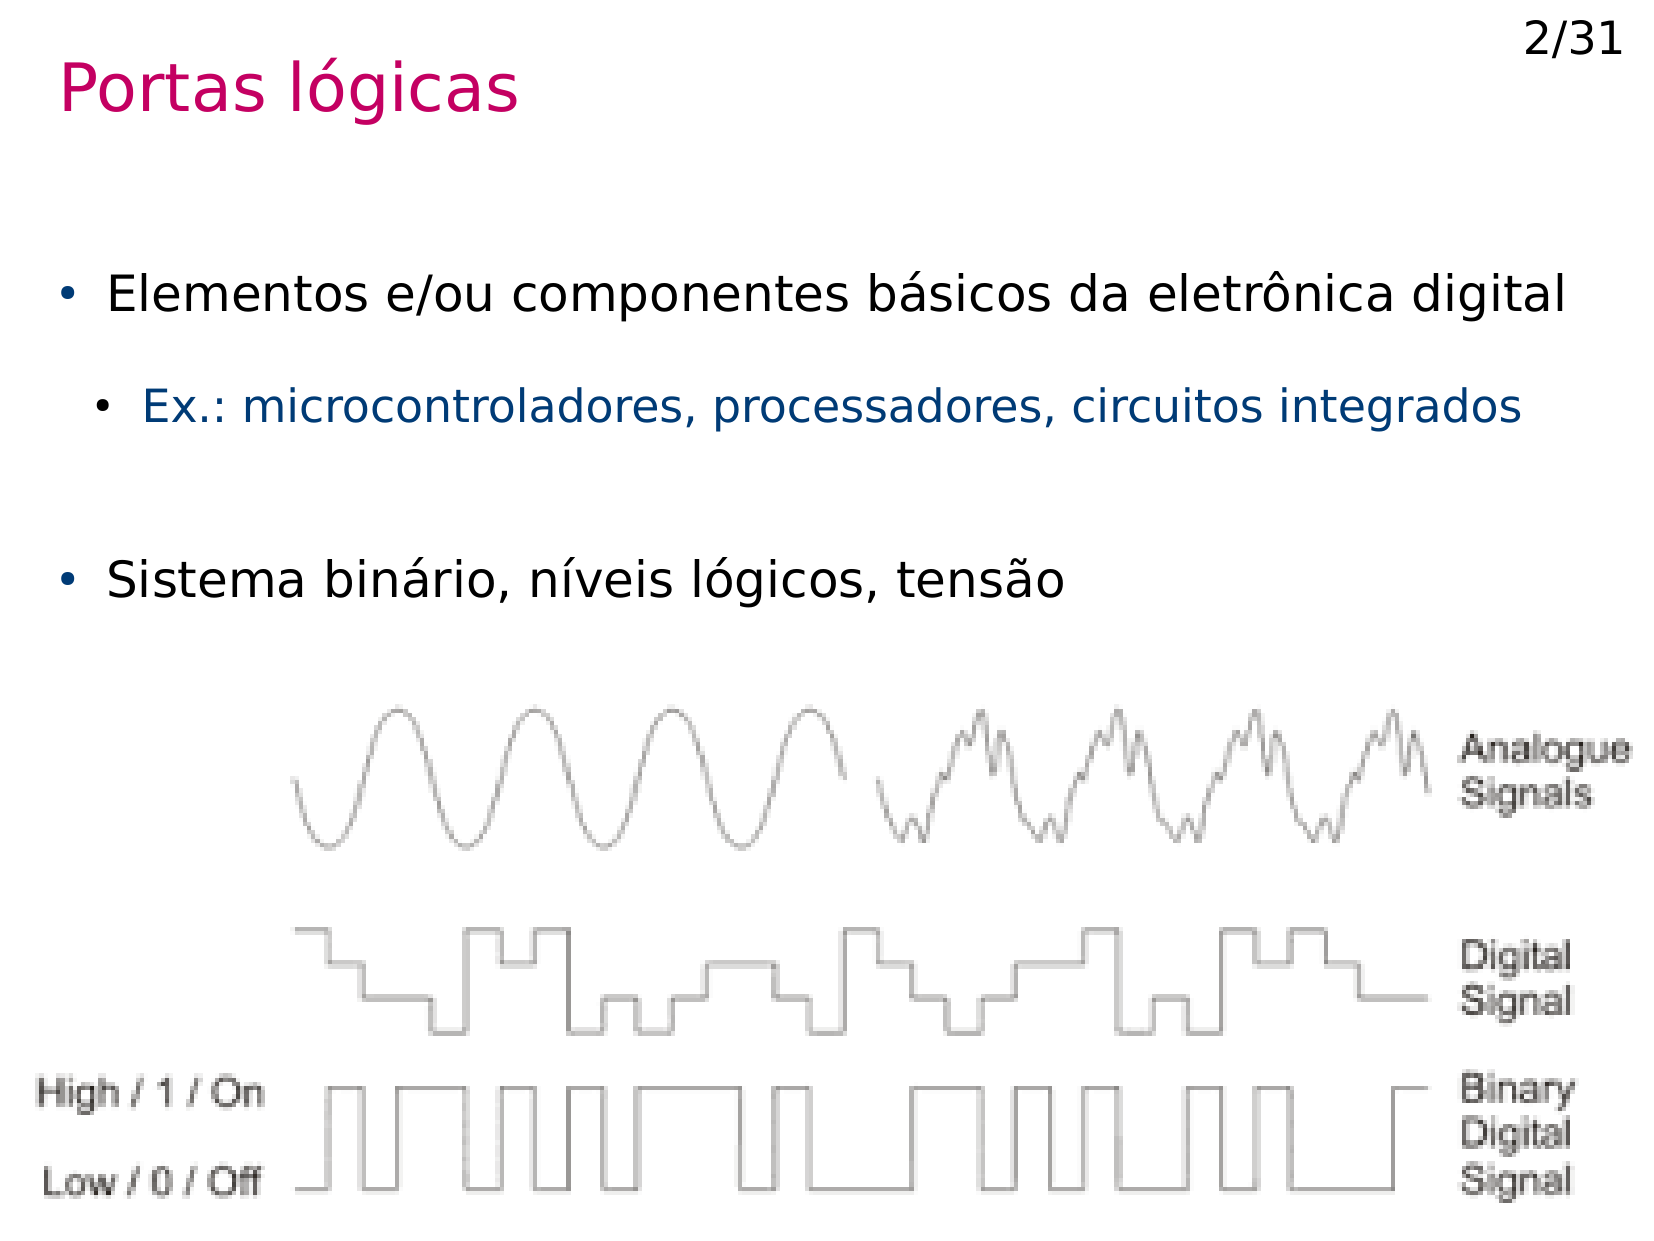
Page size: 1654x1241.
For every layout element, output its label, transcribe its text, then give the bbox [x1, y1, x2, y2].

title Portas lógicas [59, 29, 1625, 148]
list Elementos e/ou componentes básicos da eletrônica digital Ex.: microcontroladores, processadores, circuitos integrados Sistema binário, níveis lógicos, tensão [59, 236, 1625, 684]
picture [19, 684, 1642, 1229]
